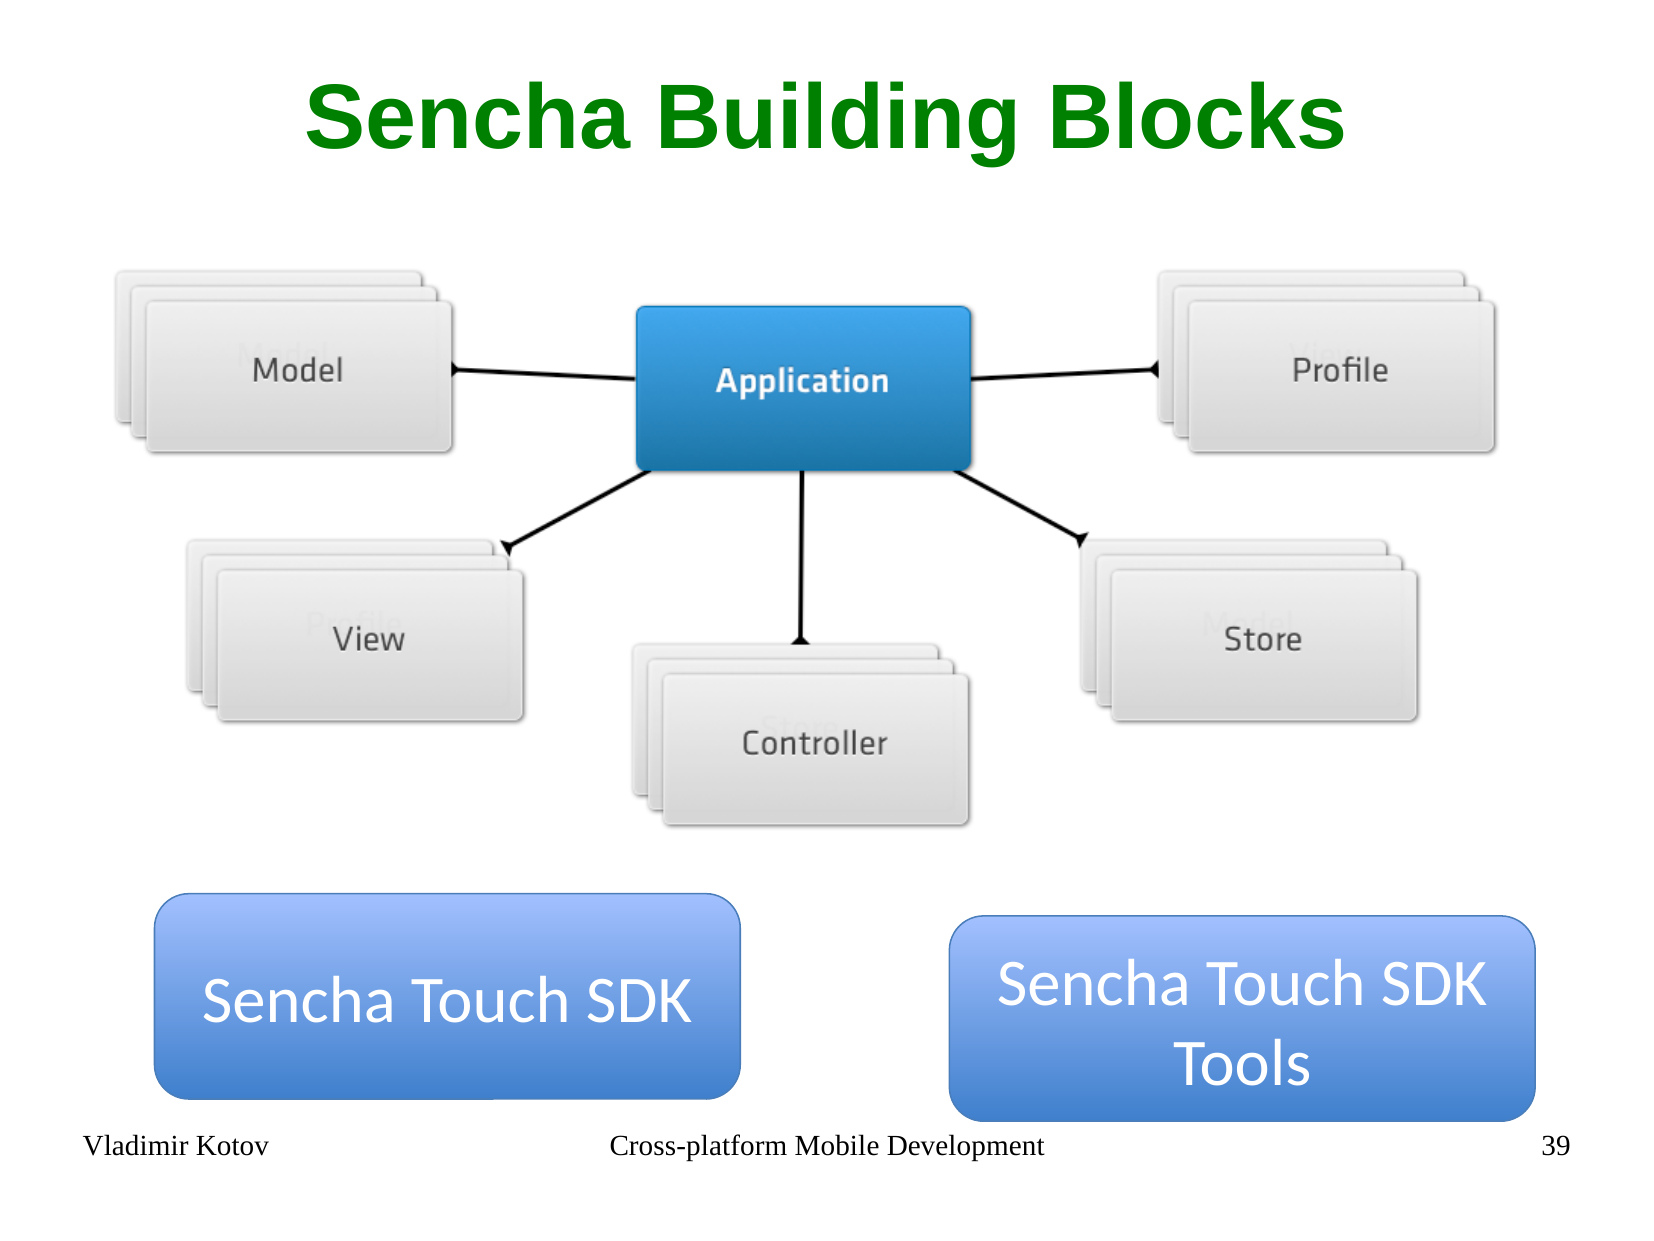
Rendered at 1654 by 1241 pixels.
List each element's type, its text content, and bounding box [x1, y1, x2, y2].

text_box Sencha Touch SDK Tools [949, 915, 1536, 1122]
picture [109, 263, 1506, 838]
title Sencha Building Blocks [82, 49, 1571, 257]
text_box Sencha Touch SDK [154, 893, 741, 1100]
